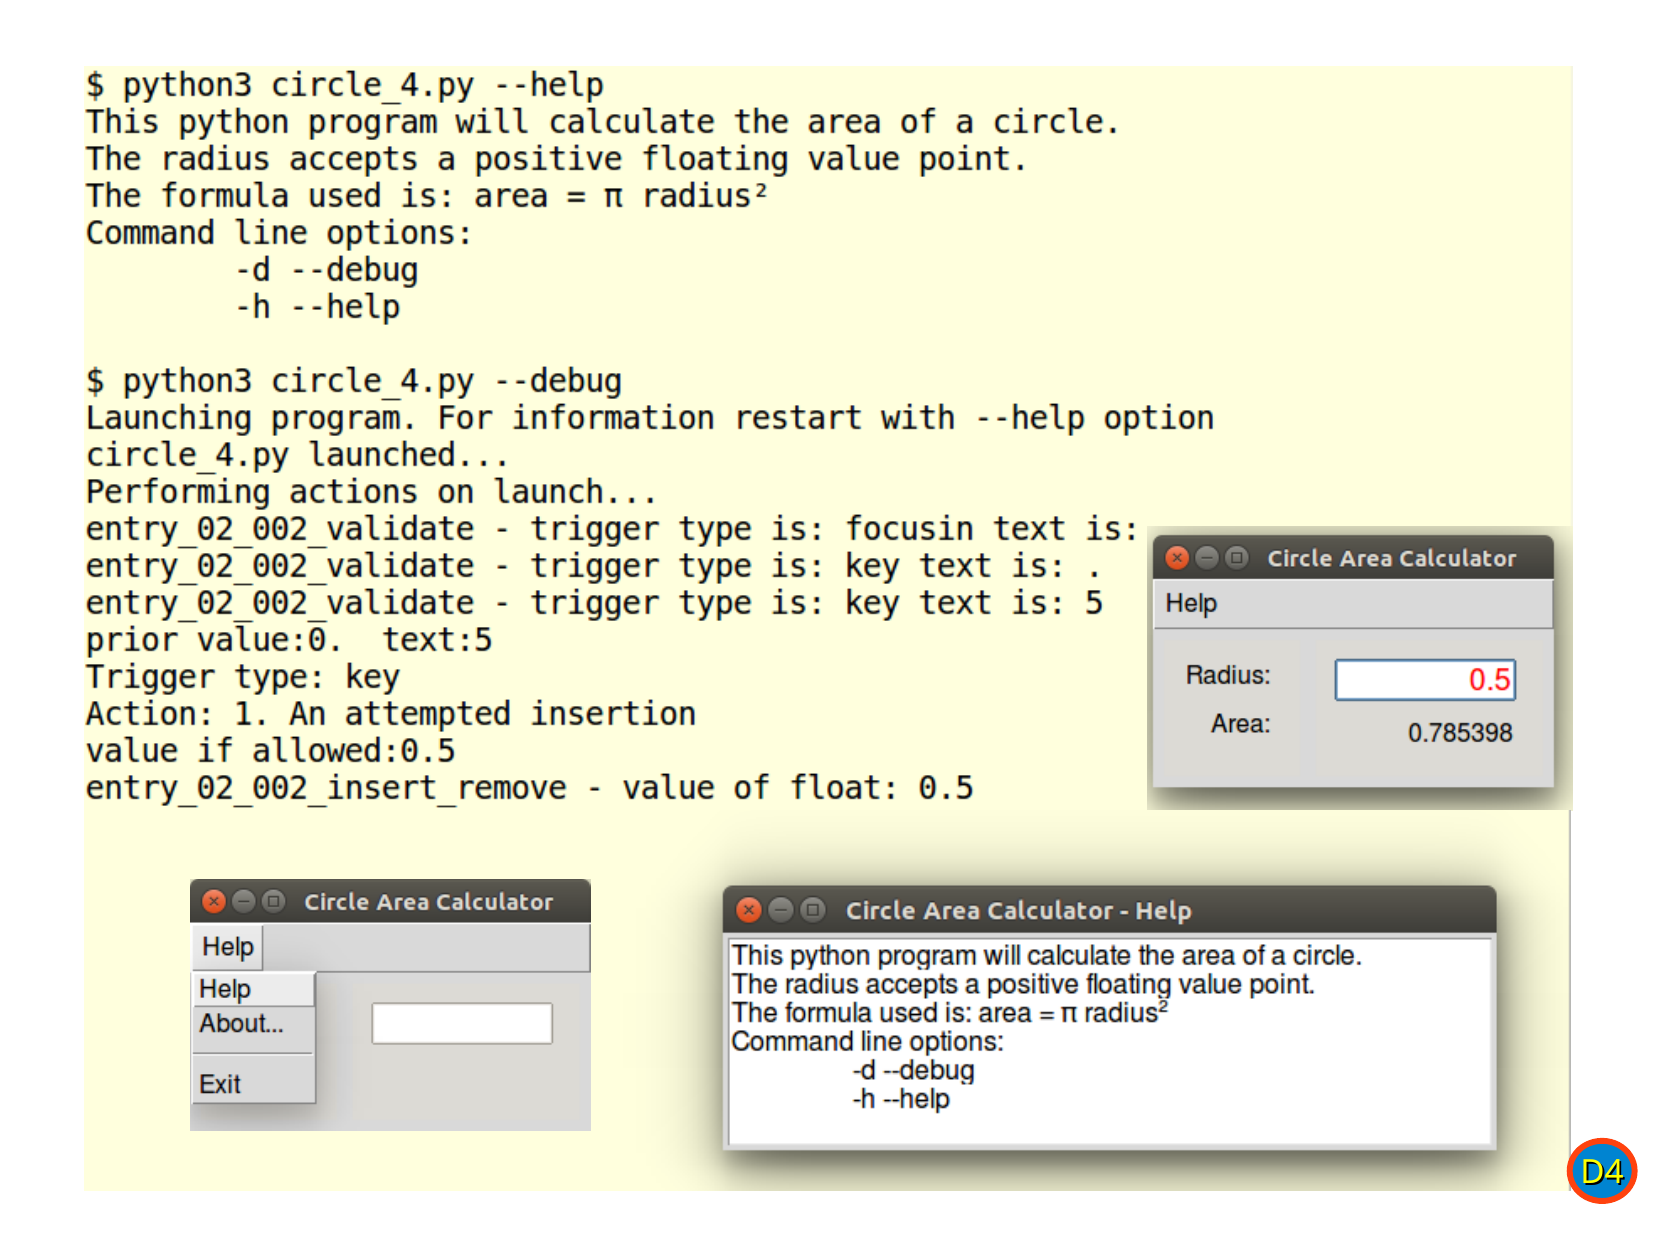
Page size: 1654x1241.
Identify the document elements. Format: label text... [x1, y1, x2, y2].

text_box D4 [1569, 1140, 1635, 1202]
picture [84, 66, 1573, 1191]
